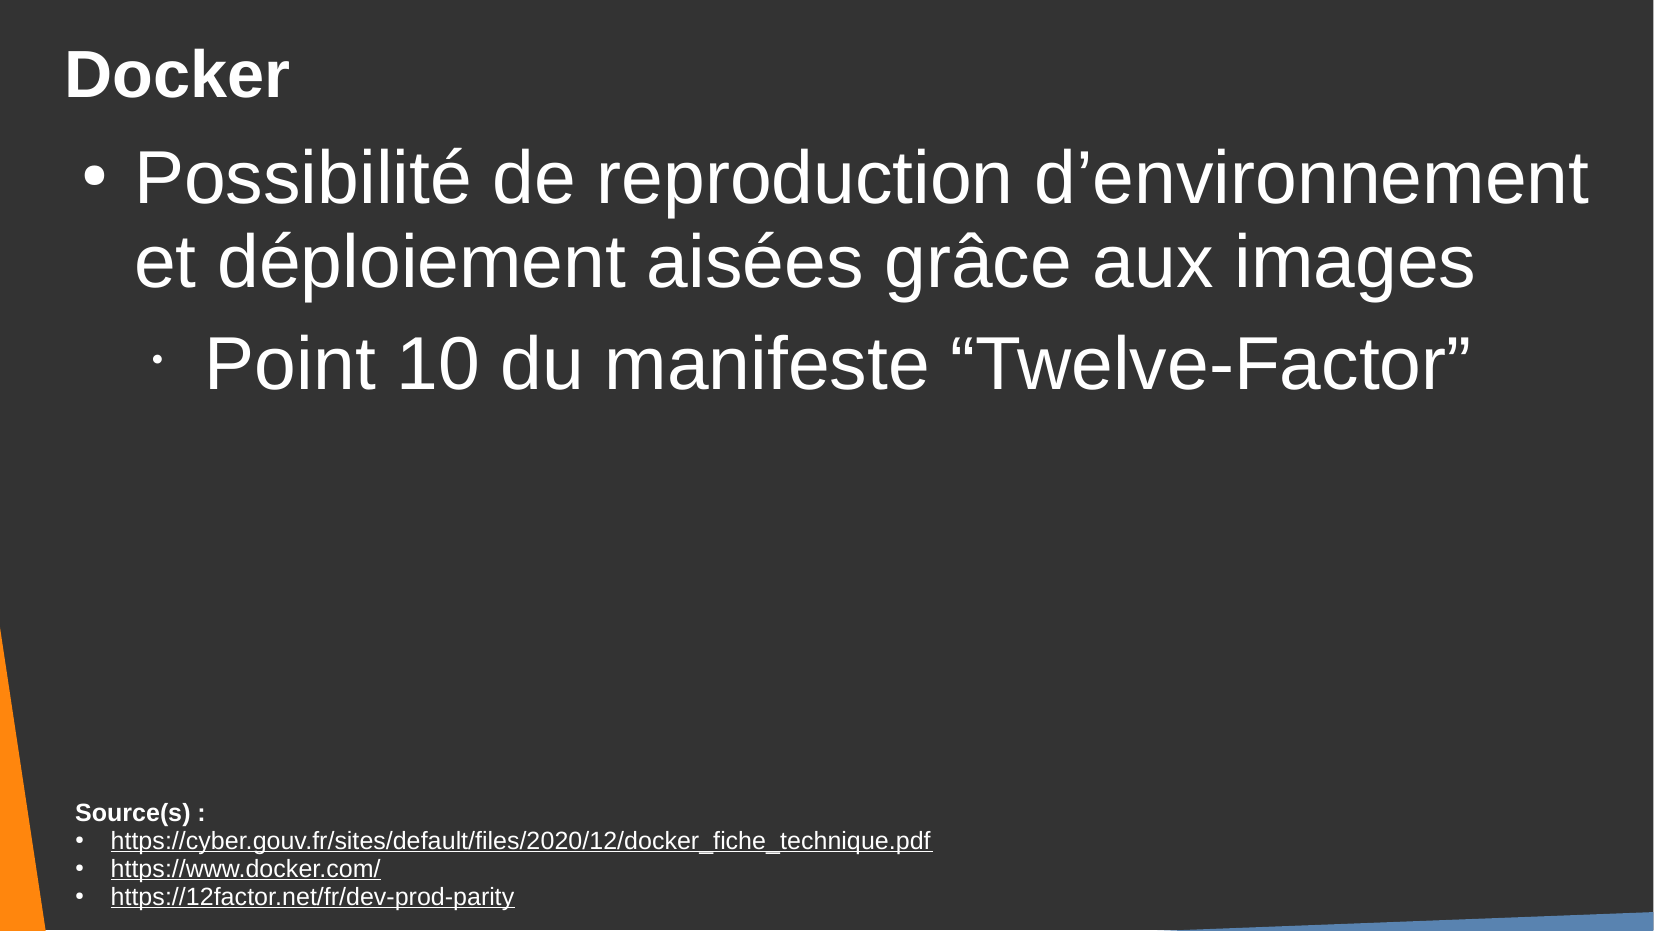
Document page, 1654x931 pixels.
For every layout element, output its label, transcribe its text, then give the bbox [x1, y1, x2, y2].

text_box [0, 627, 46, 931]
list Possibilité de reproduction d’environnement et déploiement aisées grâce aux images Point 10 du manifeste “Twelve-Factor” [63, 135, 1607, 792]
text_box Source(s) : https://cyber.gouv.fr/sites/default/files/2020/12/docker_fiche_technique.pdf https://www.docker.com/ https://12factor.net/fr/dev-prod-parity [60, 791, 1546, 919]
title Docker [64, 37, 1105, 119]
text_box [1157, 912, 1654, 931]
